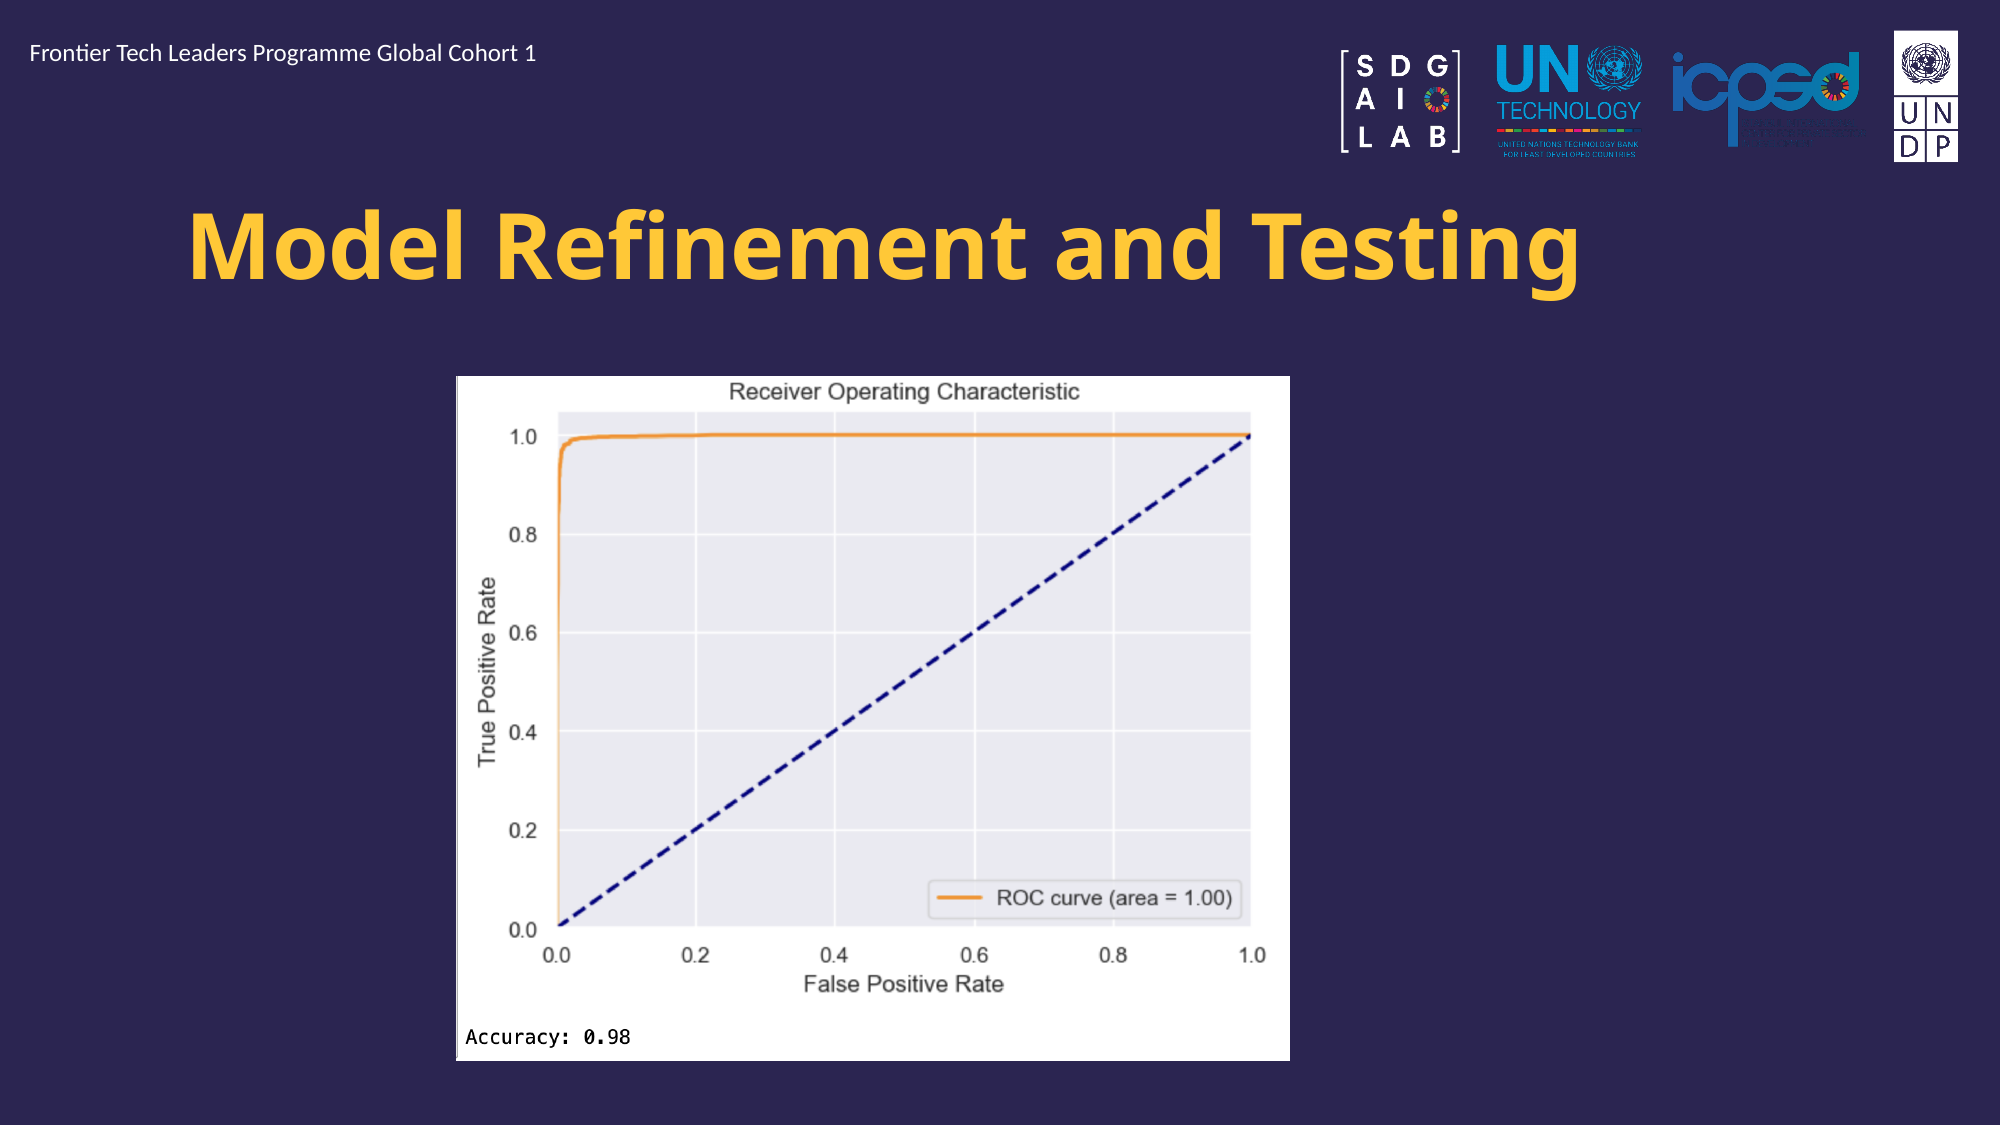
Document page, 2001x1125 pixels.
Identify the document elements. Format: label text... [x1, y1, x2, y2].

title Model Refinement and Testing [170, 174, 1830, 326]
picture [456, 376, 1290, 1061]
text_box Frontier Tech Leaders Programme Global Cohort 1 [14, 29, 846, 75]
